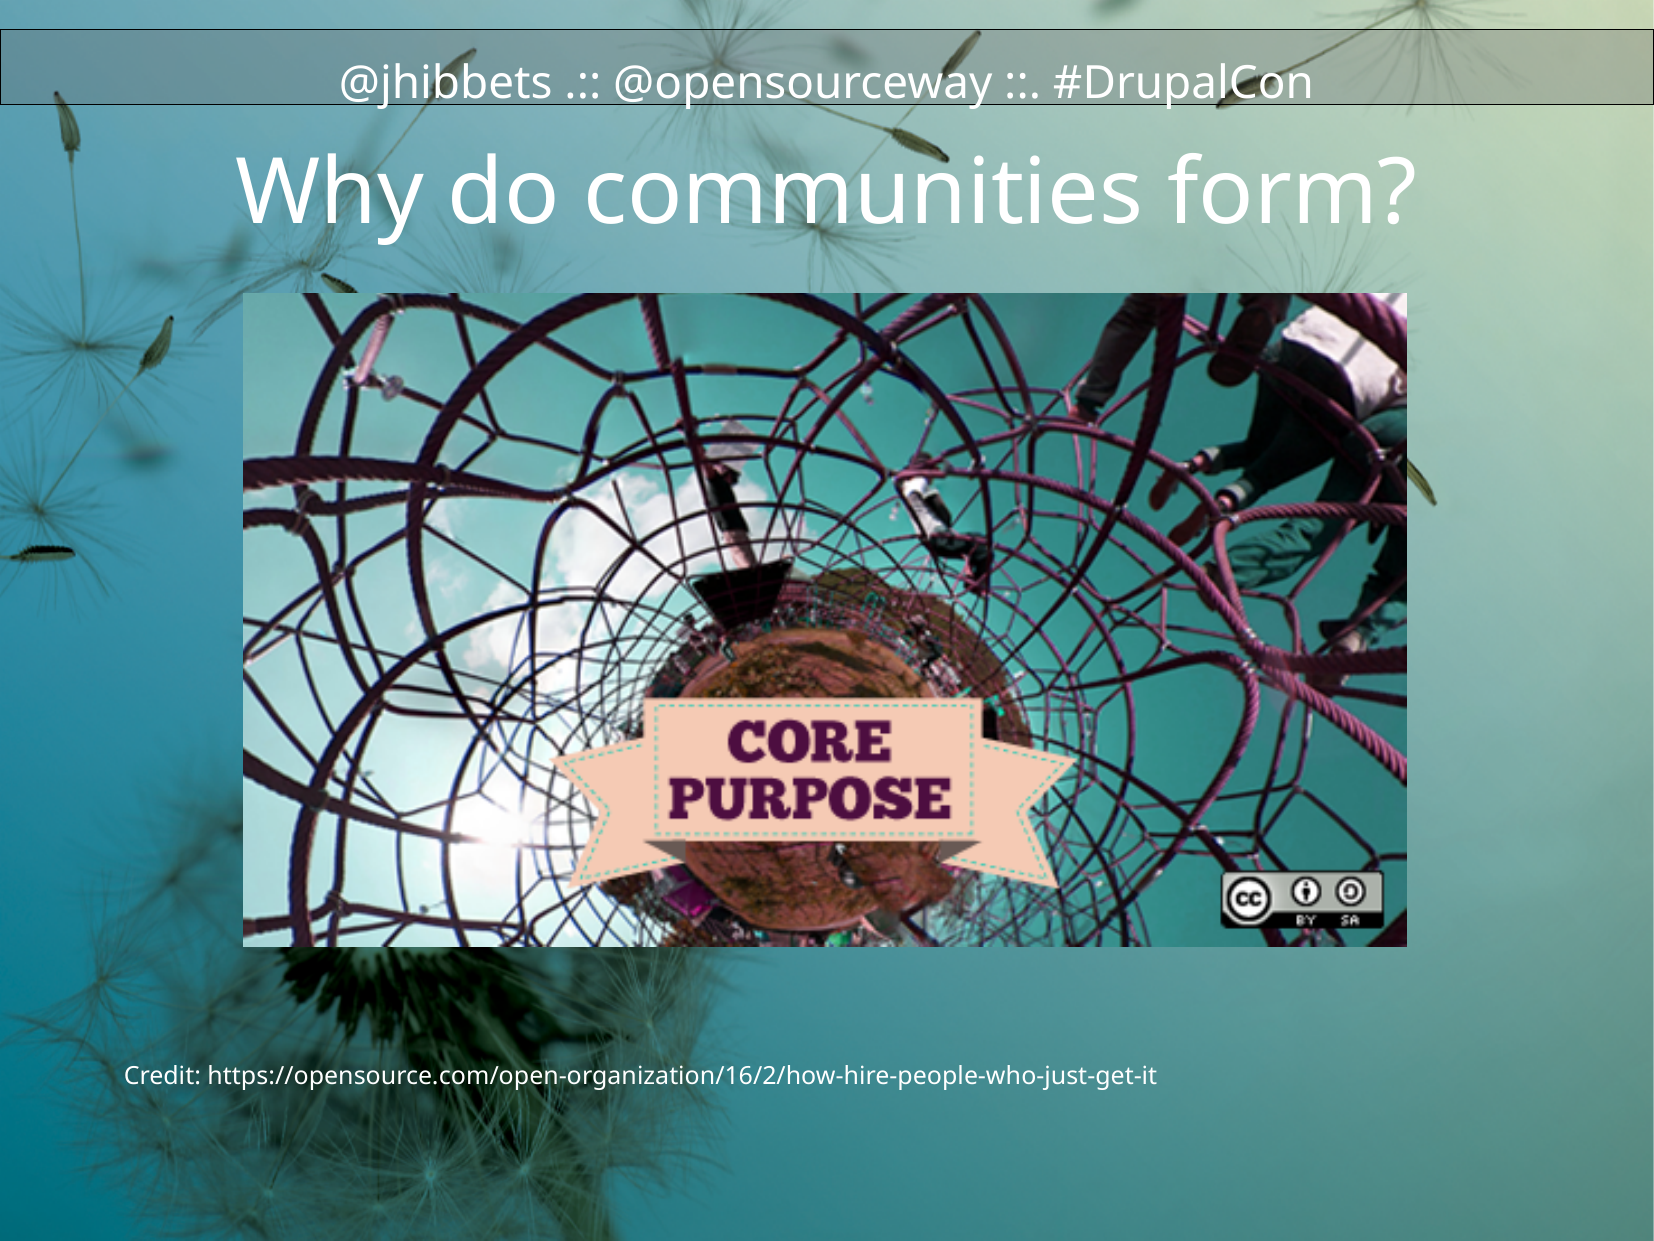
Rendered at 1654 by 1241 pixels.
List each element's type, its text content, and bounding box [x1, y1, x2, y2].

picture [0, 0, 1654, 29]
picture [0, 105, 1654, 1241]
title Why do communities form? [82, 84, 1571, 292]
text_box Credit: https://opensource.com/open-organization/16/2/how-hire-people-who-just-get-it [109, 1050, 1178, 1094]
